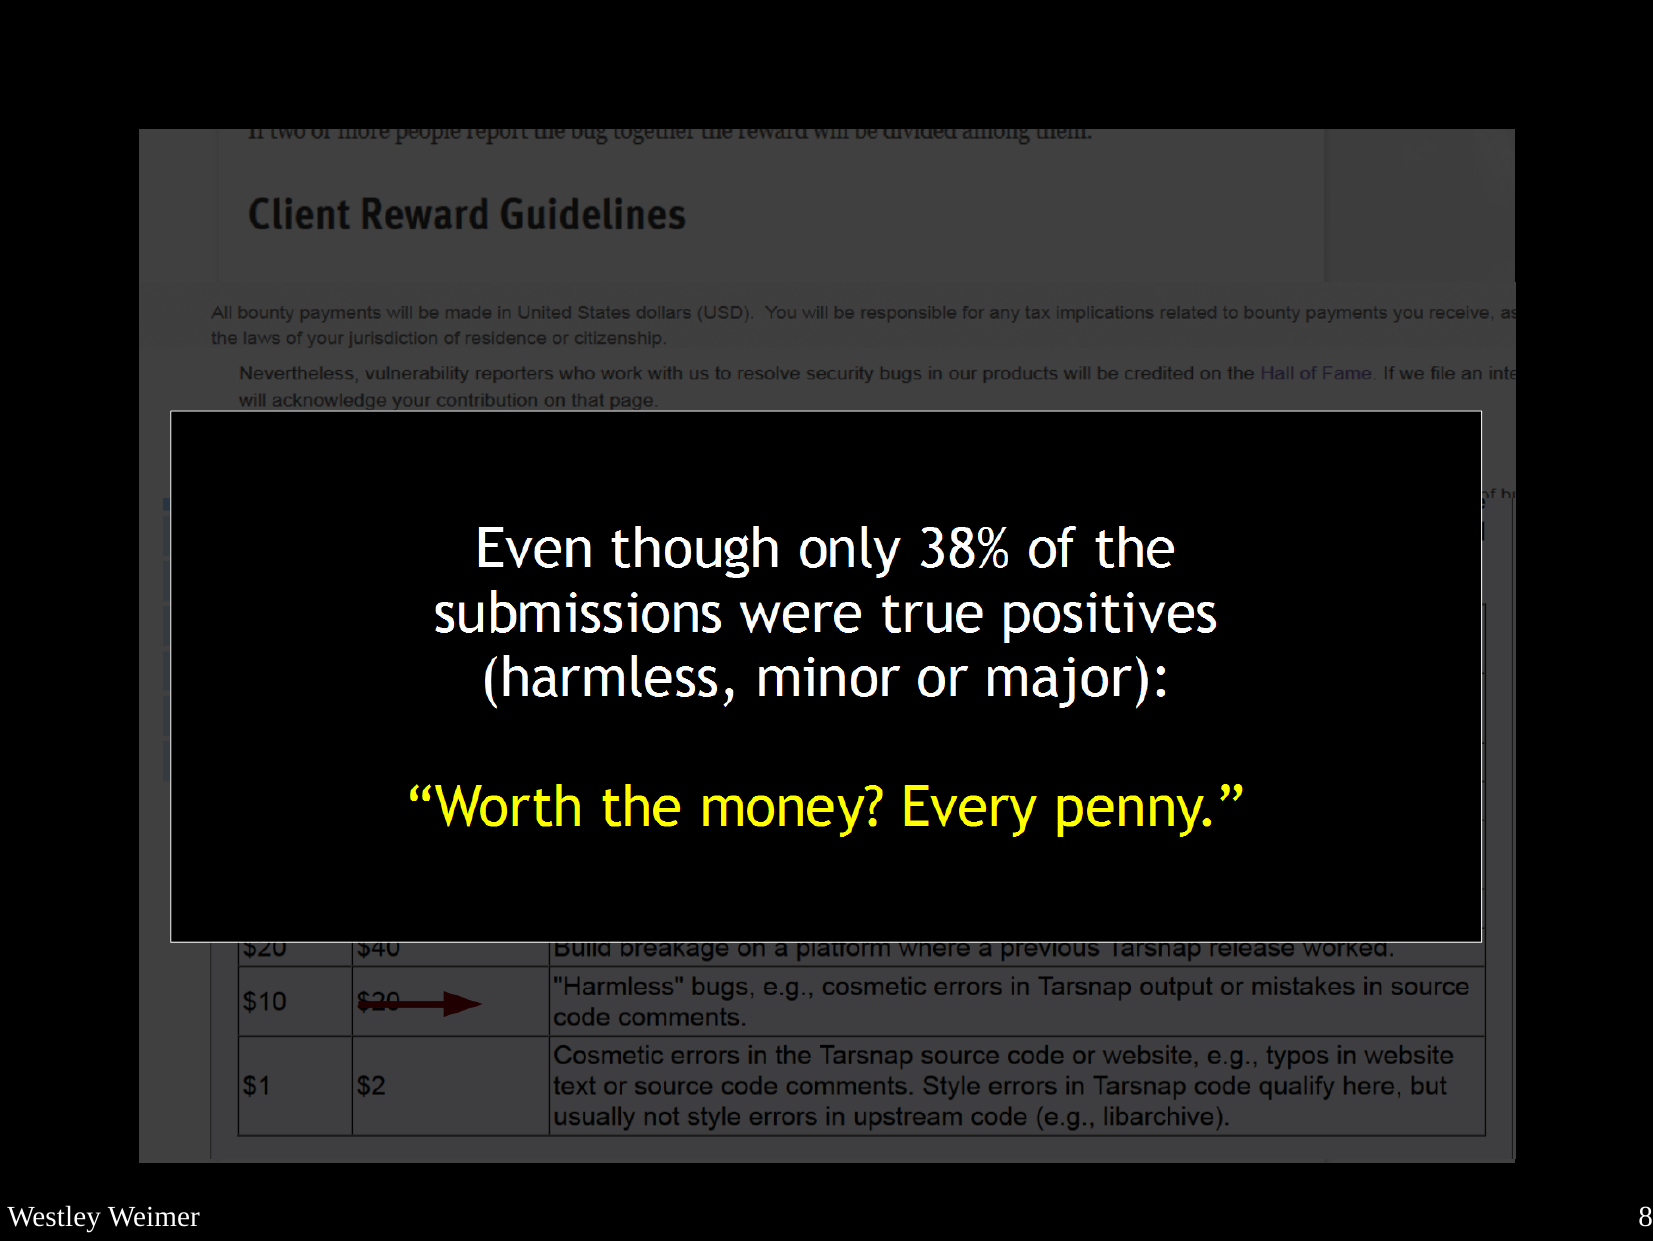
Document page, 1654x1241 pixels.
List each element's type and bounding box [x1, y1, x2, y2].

picture [0, 129, 1653, 1163]
